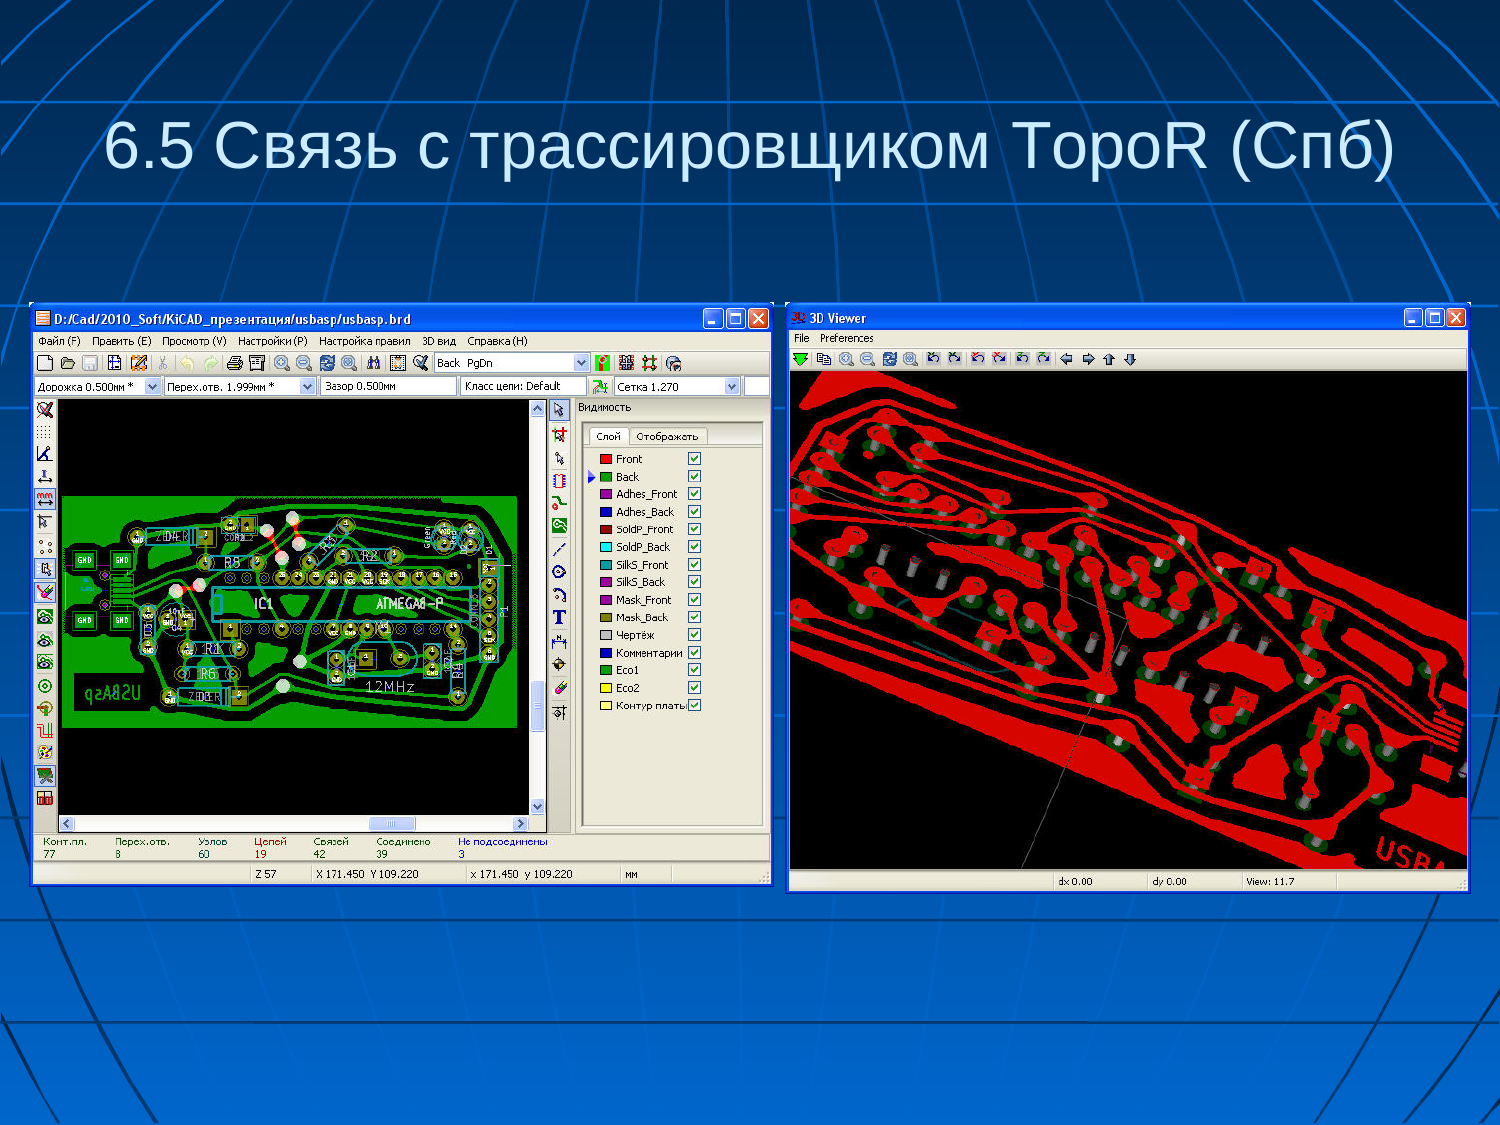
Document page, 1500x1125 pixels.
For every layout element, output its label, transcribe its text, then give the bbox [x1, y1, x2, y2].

picture [785, 302, 1471, 894]
text_box 6.5 Связь с трассировщиком TopoR (Спб) [75, 45, 1426, 233]
picture [29, 302, 774, 887]
